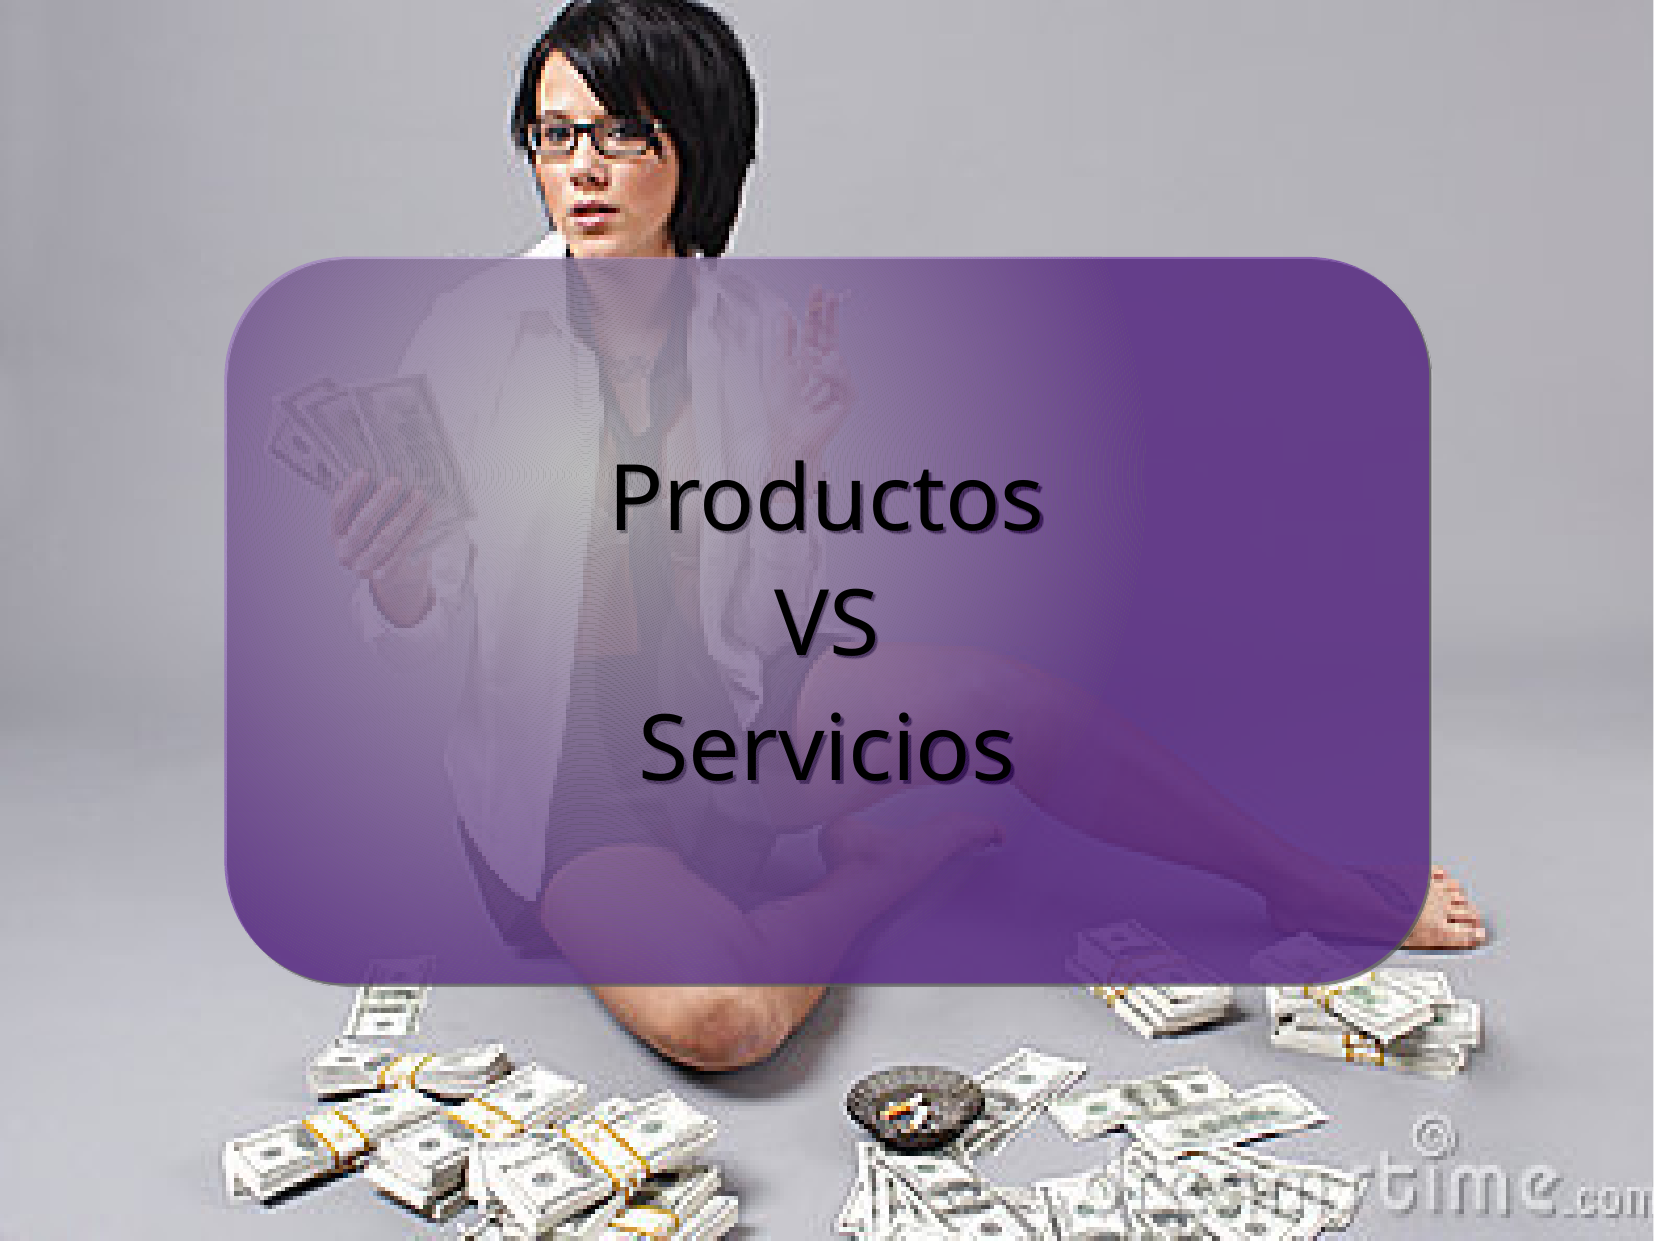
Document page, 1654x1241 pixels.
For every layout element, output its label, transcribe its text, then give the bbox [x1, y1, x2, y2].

text_box Productos VS Servicios [224, 256, 1430, 984]
picture [0, 0, 1654, 1241]
